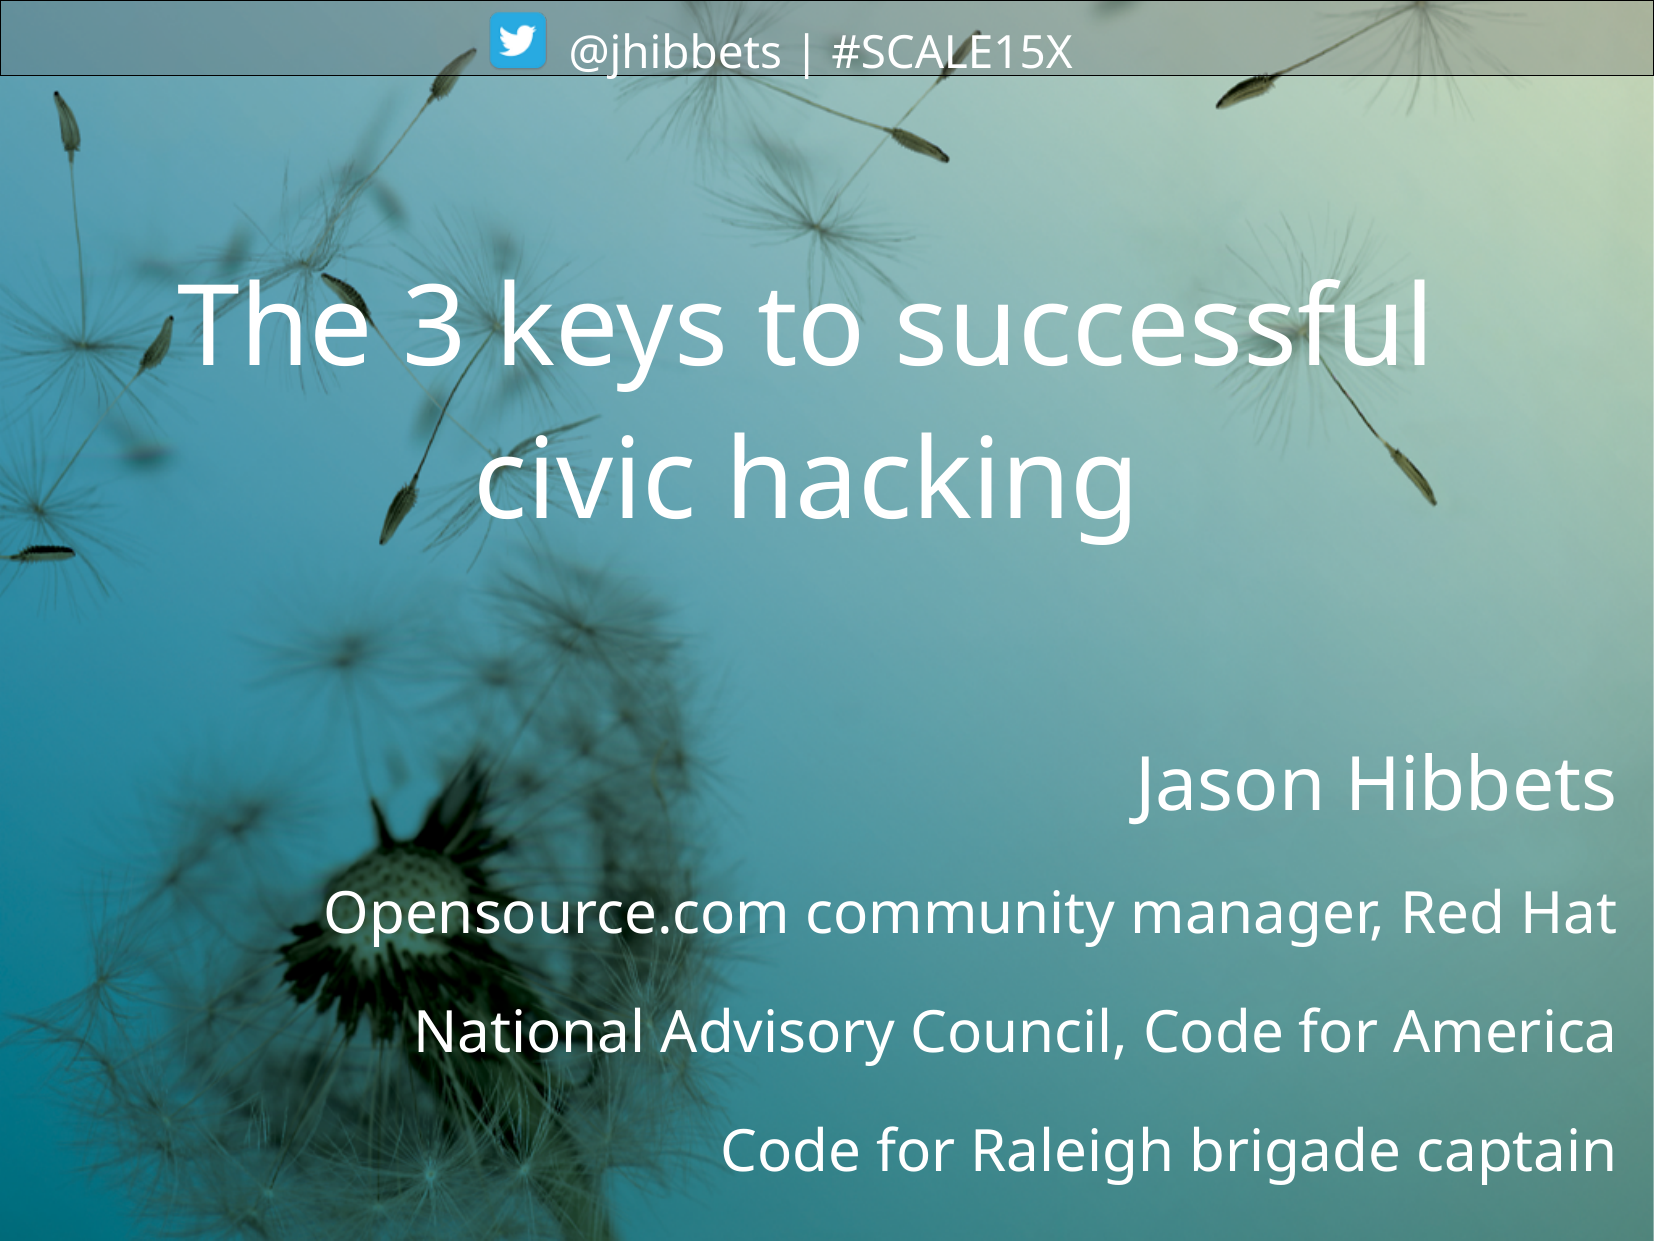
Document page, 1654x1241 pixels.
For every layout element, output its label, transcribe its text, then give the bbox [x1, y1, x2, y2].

text_box The 3 keys to successful civic hacking [41, 237, 1572, 591]
picture [488, 11, 549, 72]
picture [0, 76, 1654, 1241]
text_box Jason Hibbets Opensource.com community manager, Red Hat National Advisory Council, Code for America Code for Raleigh brigade captain CityCamp NC co-chair March 5, 2017 | SCALE15X [75, 671, 1633, 1201]
